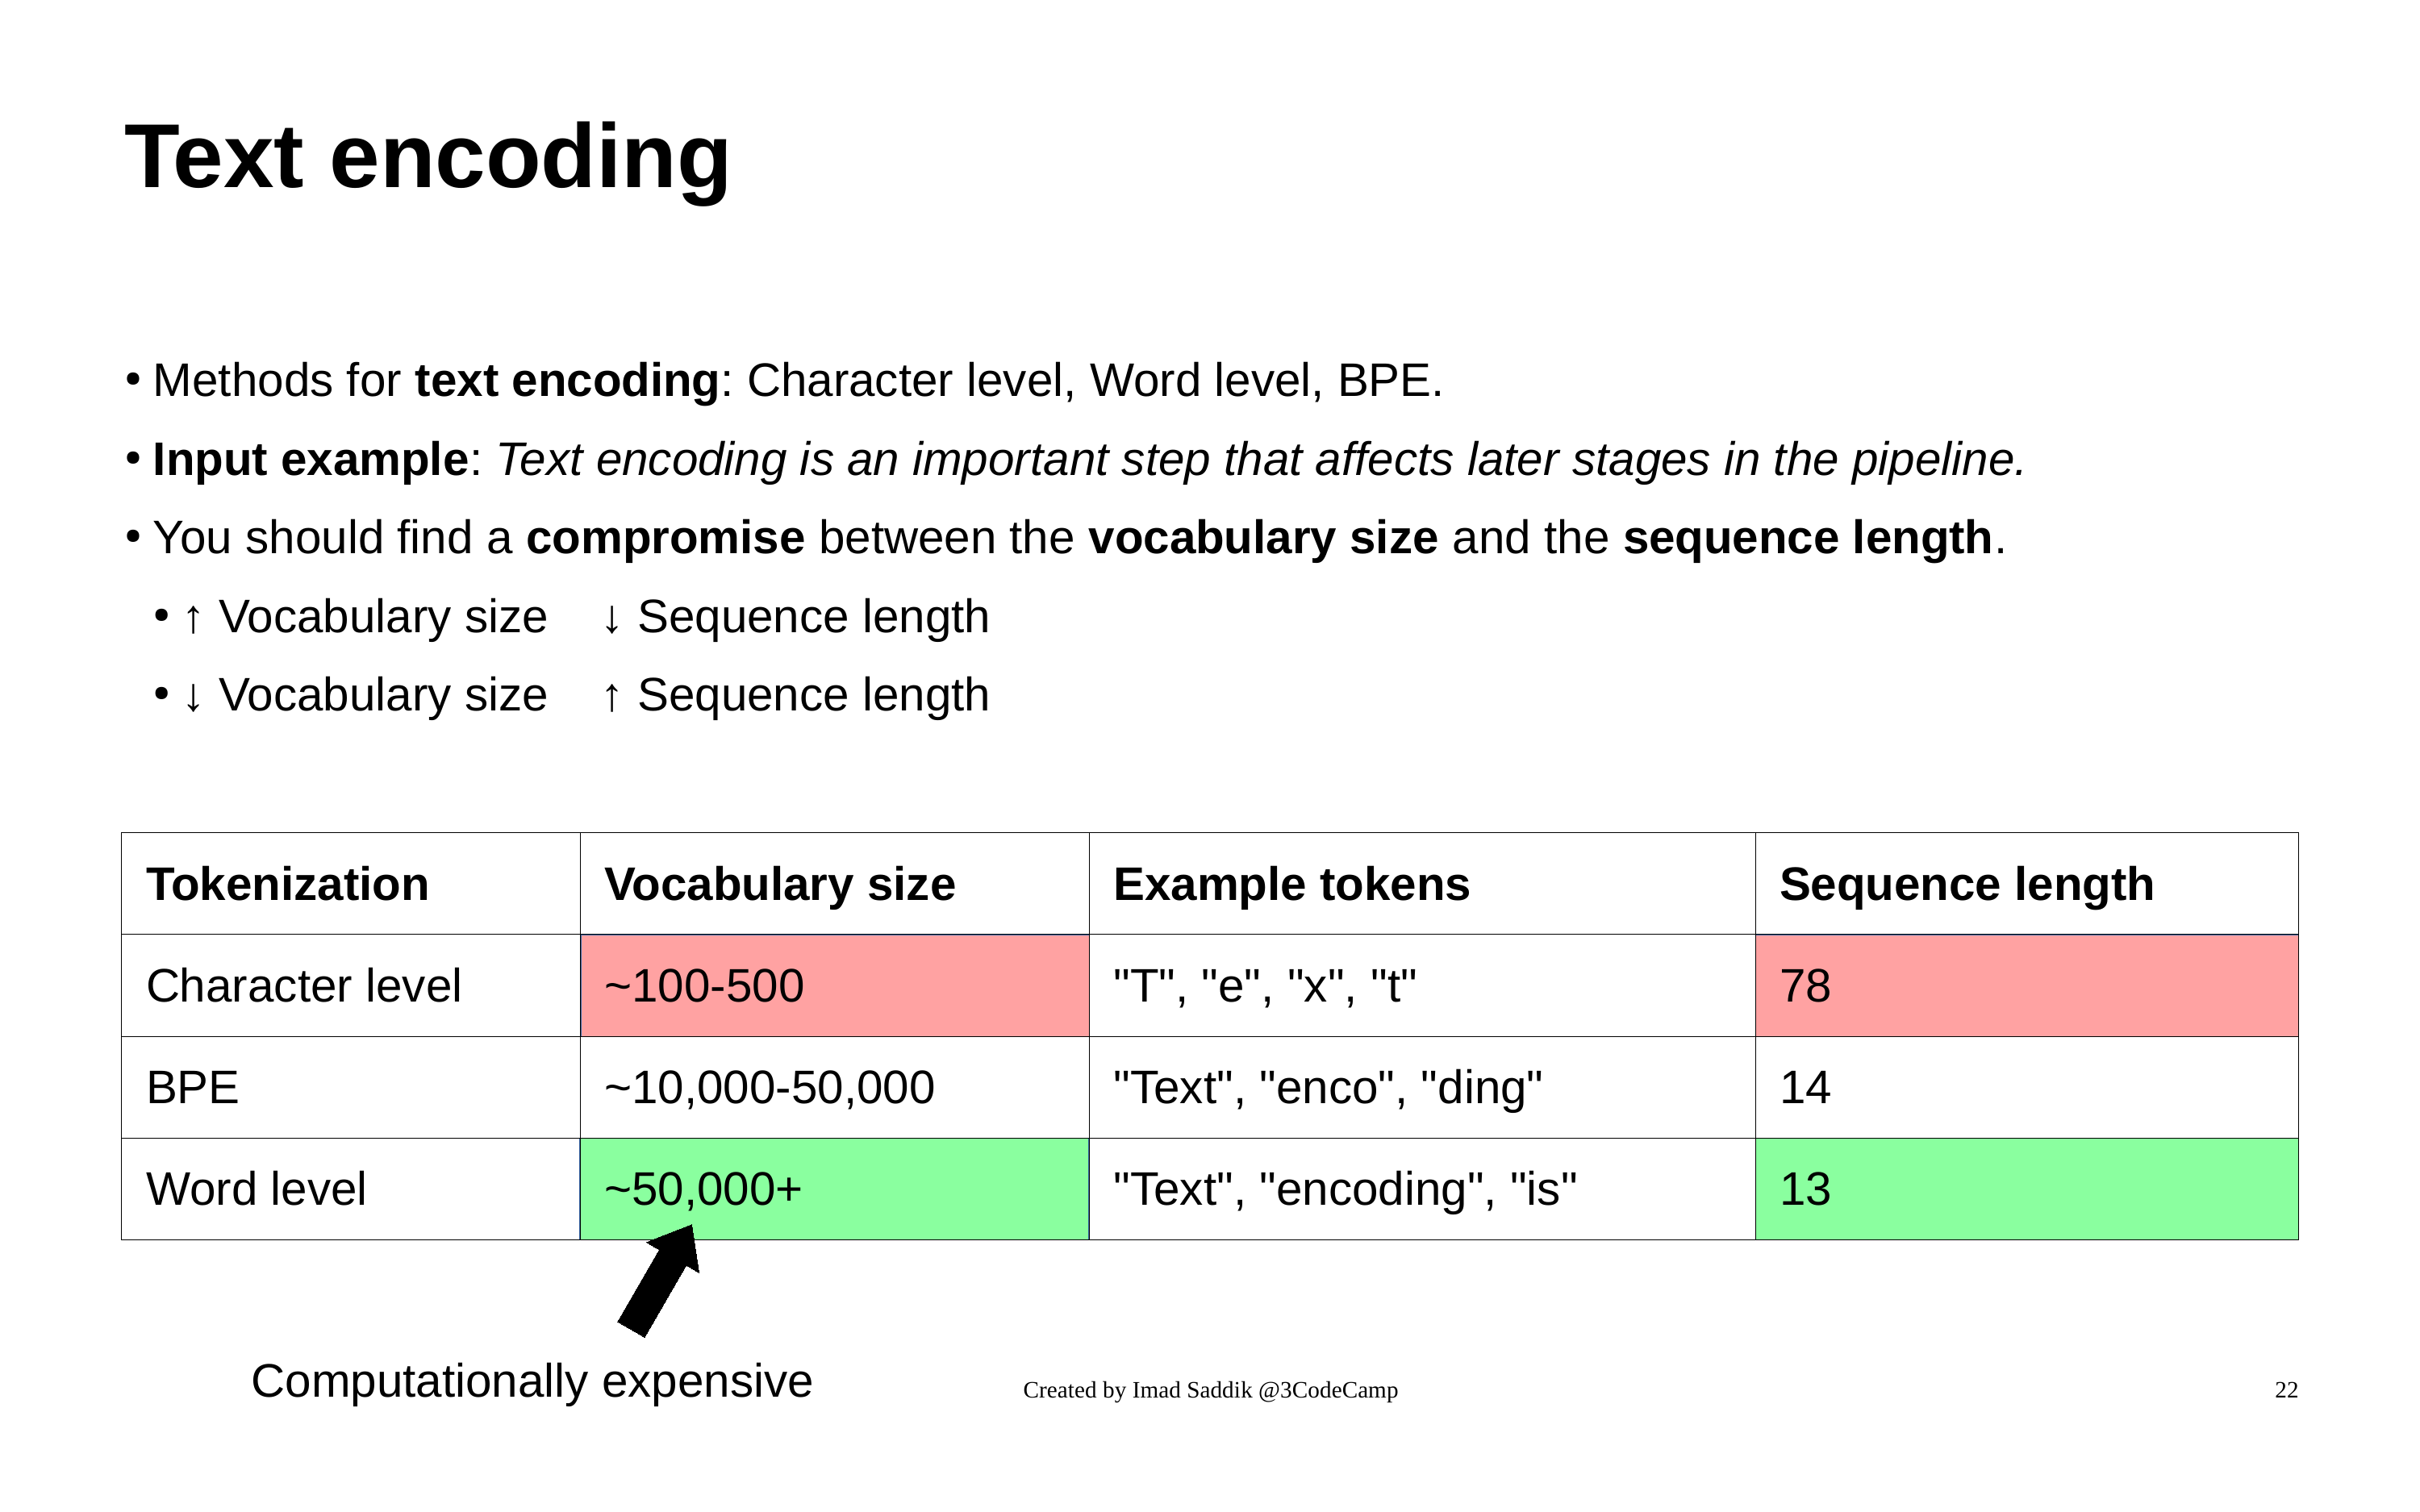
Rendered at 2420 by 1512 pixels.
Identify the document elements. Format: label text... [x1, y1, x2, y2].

table_cell "T", "e", "x", "t" [1090, 935, 1755, 1036]
table_cell Character level [122, 935, 580, 1036]
text_box Methods for text encoding: Character level, Word level, BPE. Input example: Text encoding is an important step that affects later stages in the pipeline. You should find a compromise between the vocabulary size and the sequence length. ↑ Vocabulary size ↓ Sequence length ↓ Vocabulary size ↑ Sequence length [112, 322, 2209, 727]
table_cell Word level [122, 1139, 580, 1239]
table_cell ~50,000+ [581, 1139, 1089, 1239]
text_box [617, 1224, 699, 1338]
text_box Text encoding [112, 61, 1664, 251]
table_cell "Text", "encoding", "is" [1090, 1139, 1755, 1239]
table_cell BPE [122, 1037, 580, 1138]
table_cell ~100-500 [581, 935, 1089, 1036]
table_header Vocabulary size [581, 833, 1089, 934]
table_cell ~10,000-50,000 [581, 1037, 1089, 1138]
table_header Sequence length [1756, 833, 2298, 934]
table_header Tokenization [122, 833, 580, 934]
table_cell 14 [1756, 1037, 2298, 1138]
text_box Computationally expensive [240, 1348, 848, 1414]
table_header Example tokens [1090, 833, 1755, 934]
table_cell 78 [1756, 935, 2298, 1036]
table_cell 13 [1756, 1139, 2298, 1239]
table_cell "Text", "enco", "ding" [1090, 1037, 1755, 1138]
